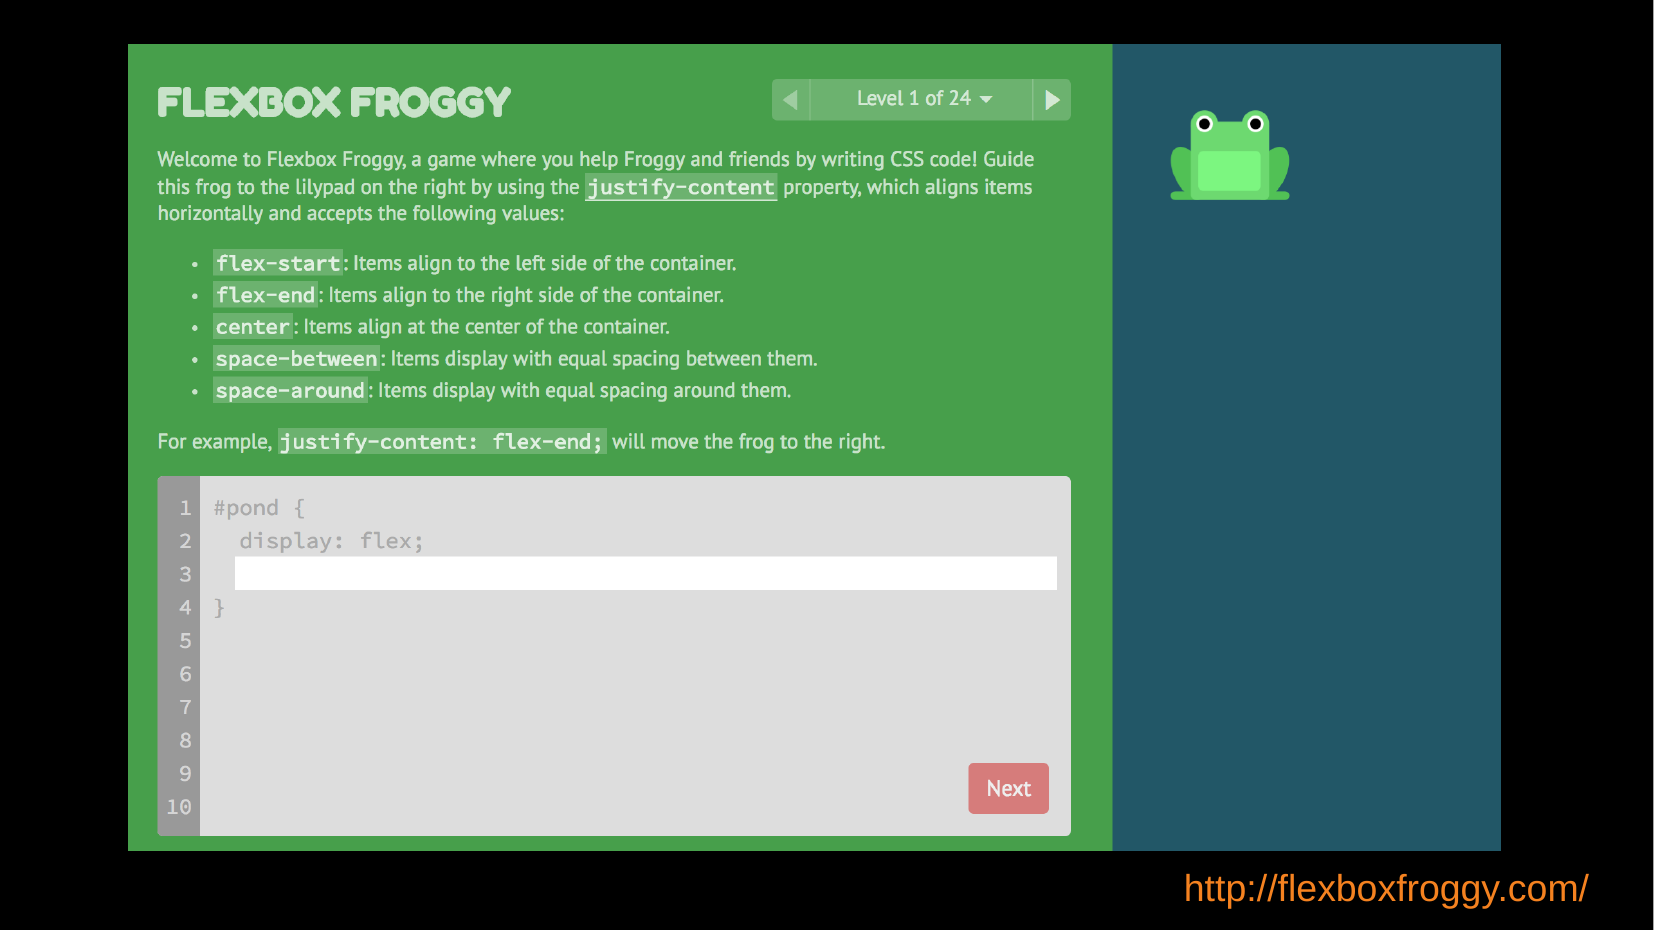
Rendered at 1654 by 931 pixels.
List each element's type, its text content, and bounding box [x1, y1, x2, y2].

picture [128, 44, 1501, 851]
text_box http://flexboxfroggy.com/ [1169, 860, 1641, 931]
